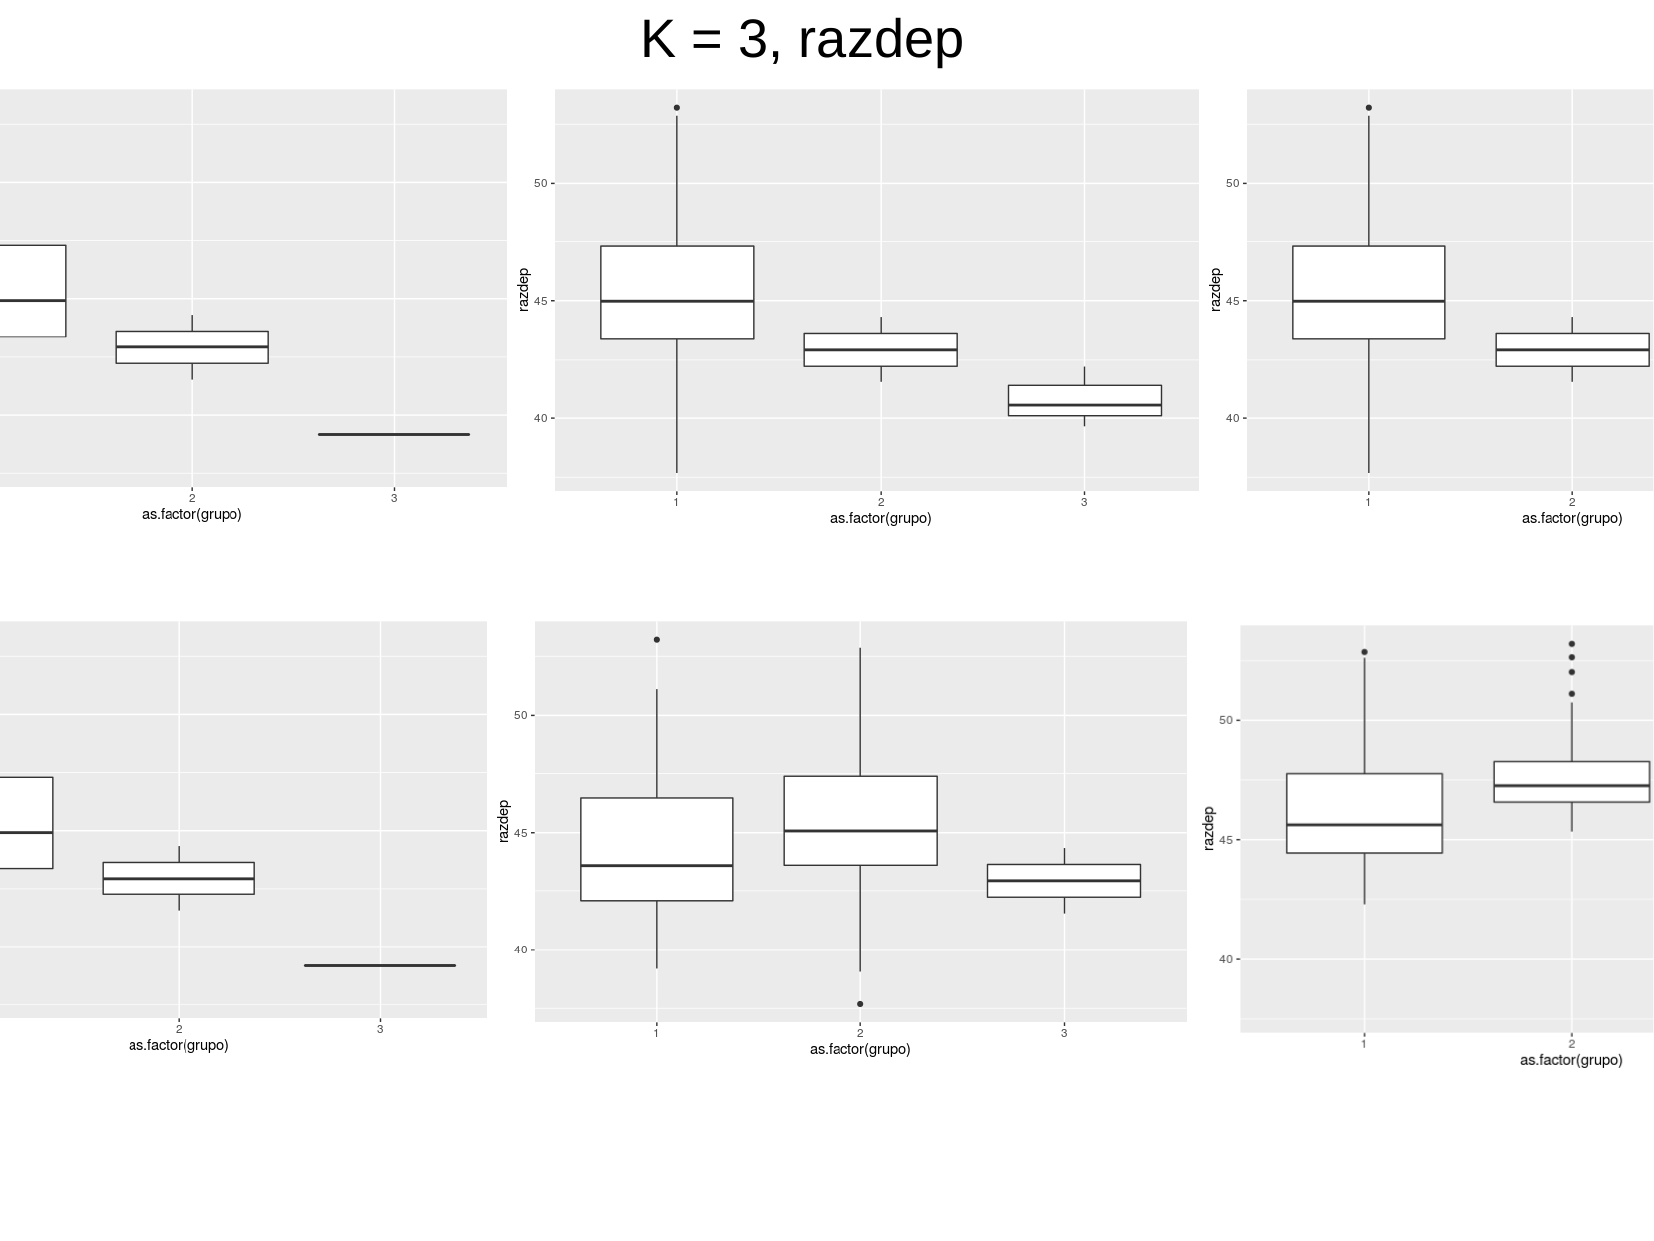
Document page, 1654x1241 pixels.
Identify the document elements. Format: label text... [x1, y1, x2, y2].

title K = 3, razdep [59, 0, 1548, 82]
picture [0, 82, 1654, 532]
picture [0, 614, 1654, 1075]
